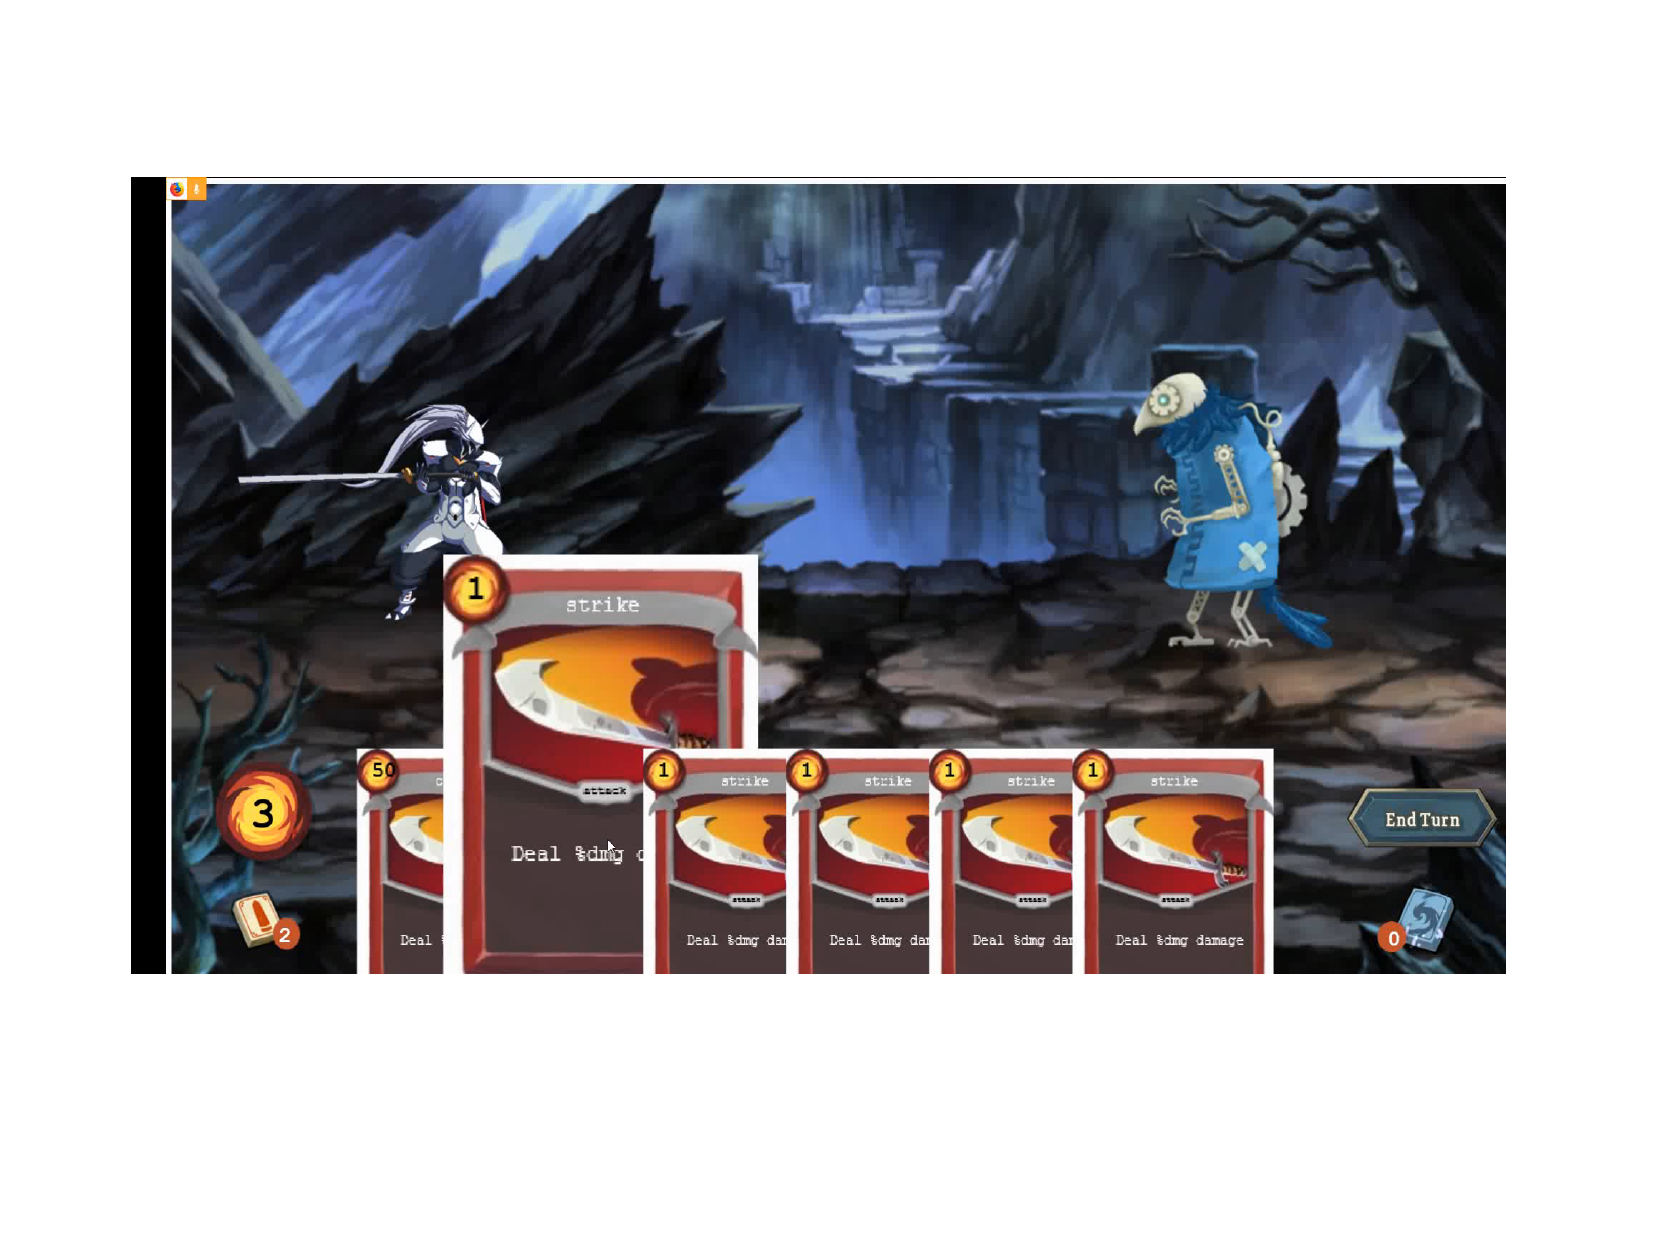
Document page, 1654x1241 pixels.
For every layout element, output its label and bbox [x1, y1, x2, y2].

text_box [131, 177, 1506, 975]
